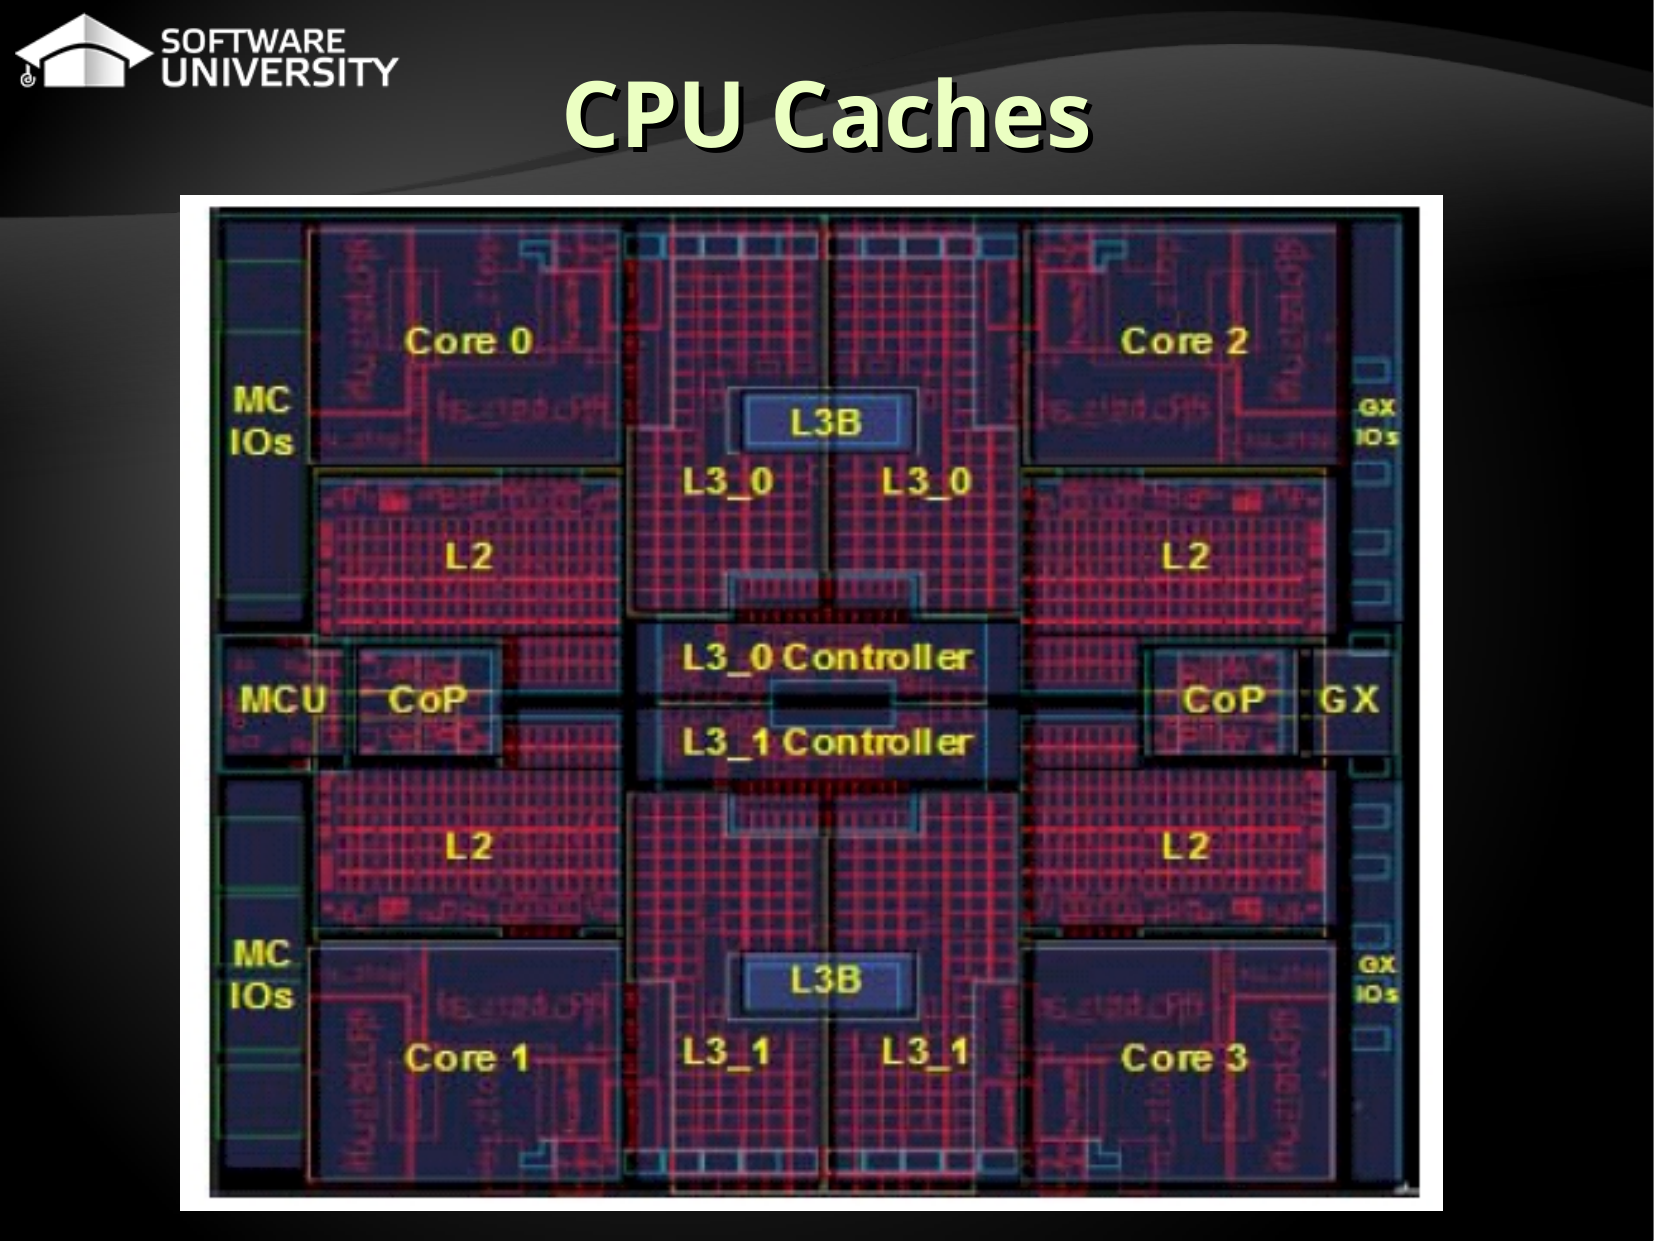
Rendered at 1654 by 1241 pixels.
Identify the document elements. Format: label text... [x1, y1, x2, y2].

title CPU Caches [82, 8, 1571, 216]
picture [0, 0, 1654, 1241]
